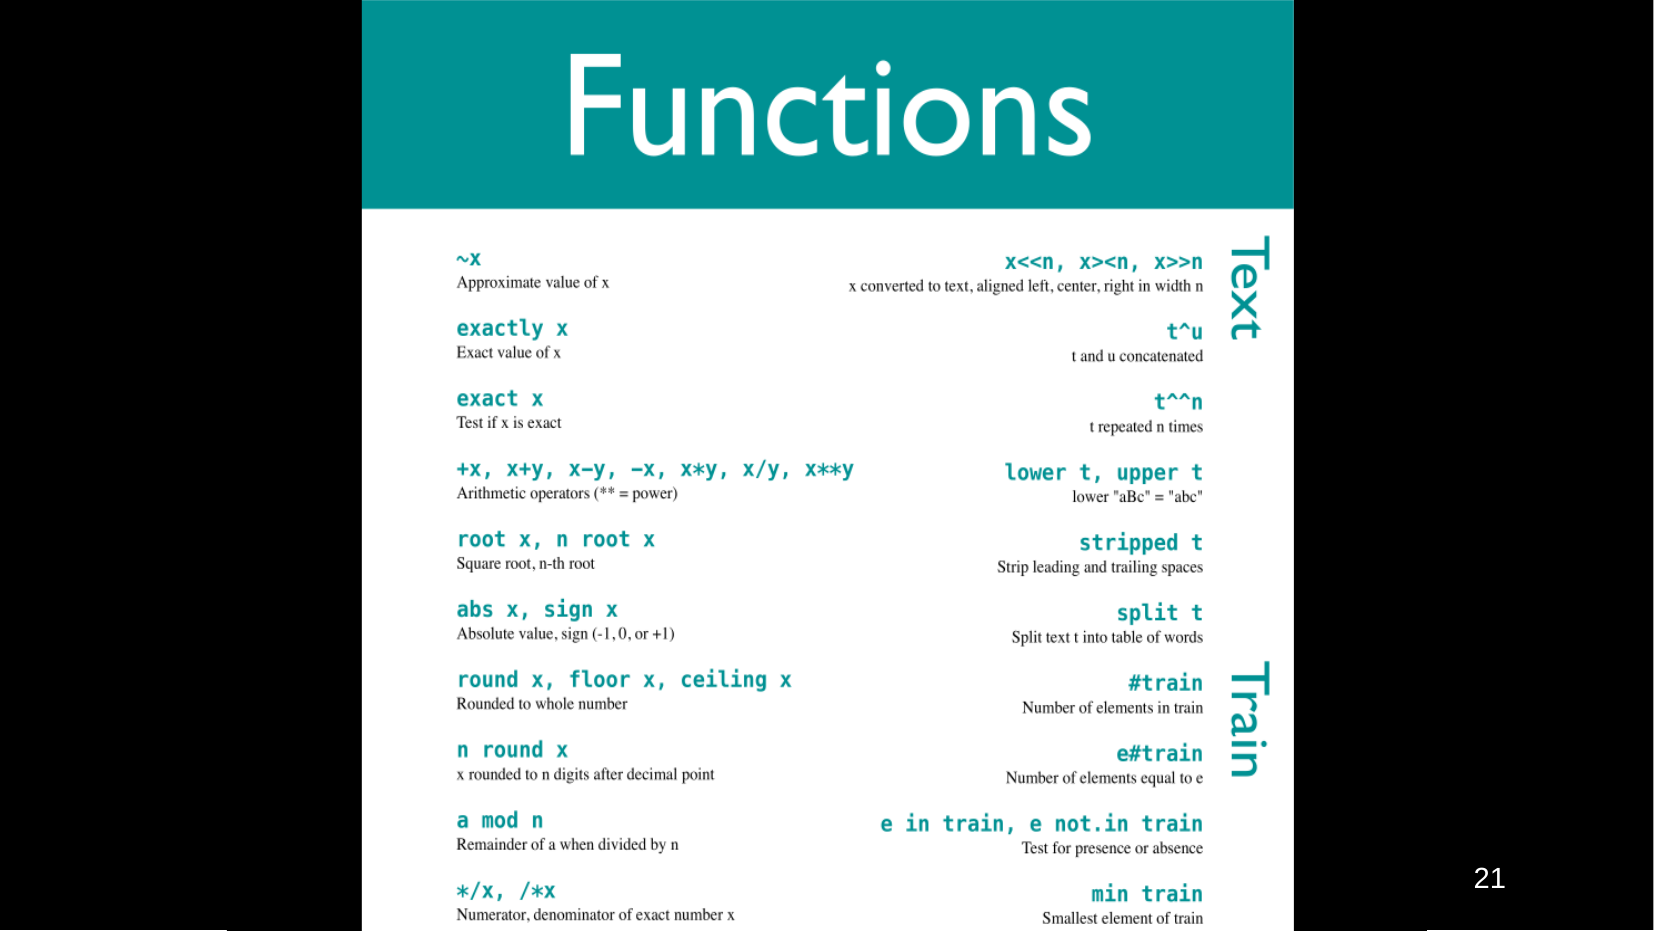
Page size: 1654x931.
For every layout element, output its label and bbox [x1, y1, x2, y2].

picture [226, 0, 1427, 931]
